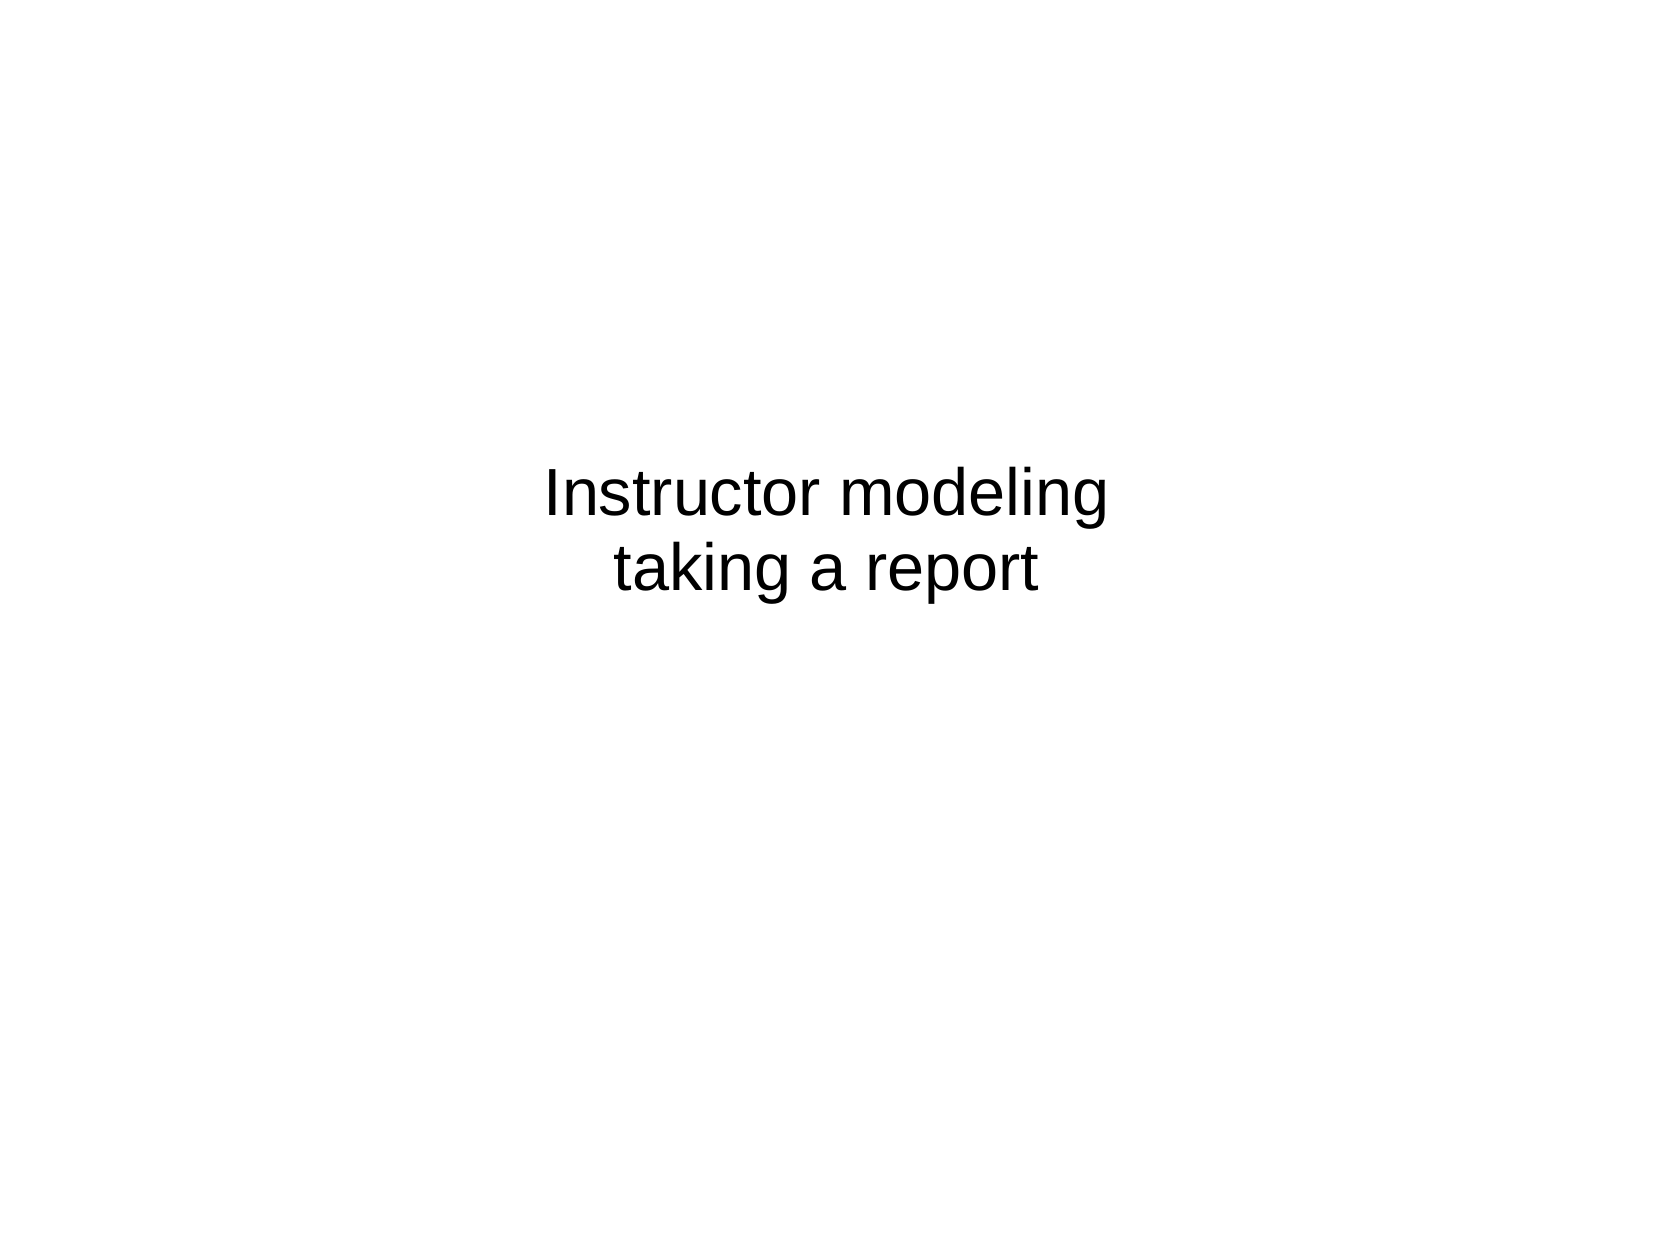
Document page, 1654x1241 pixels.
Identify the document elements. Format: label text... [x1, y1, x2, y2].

subtitle Instructor modeling taking a report [82, 49, 1571, 1010]
